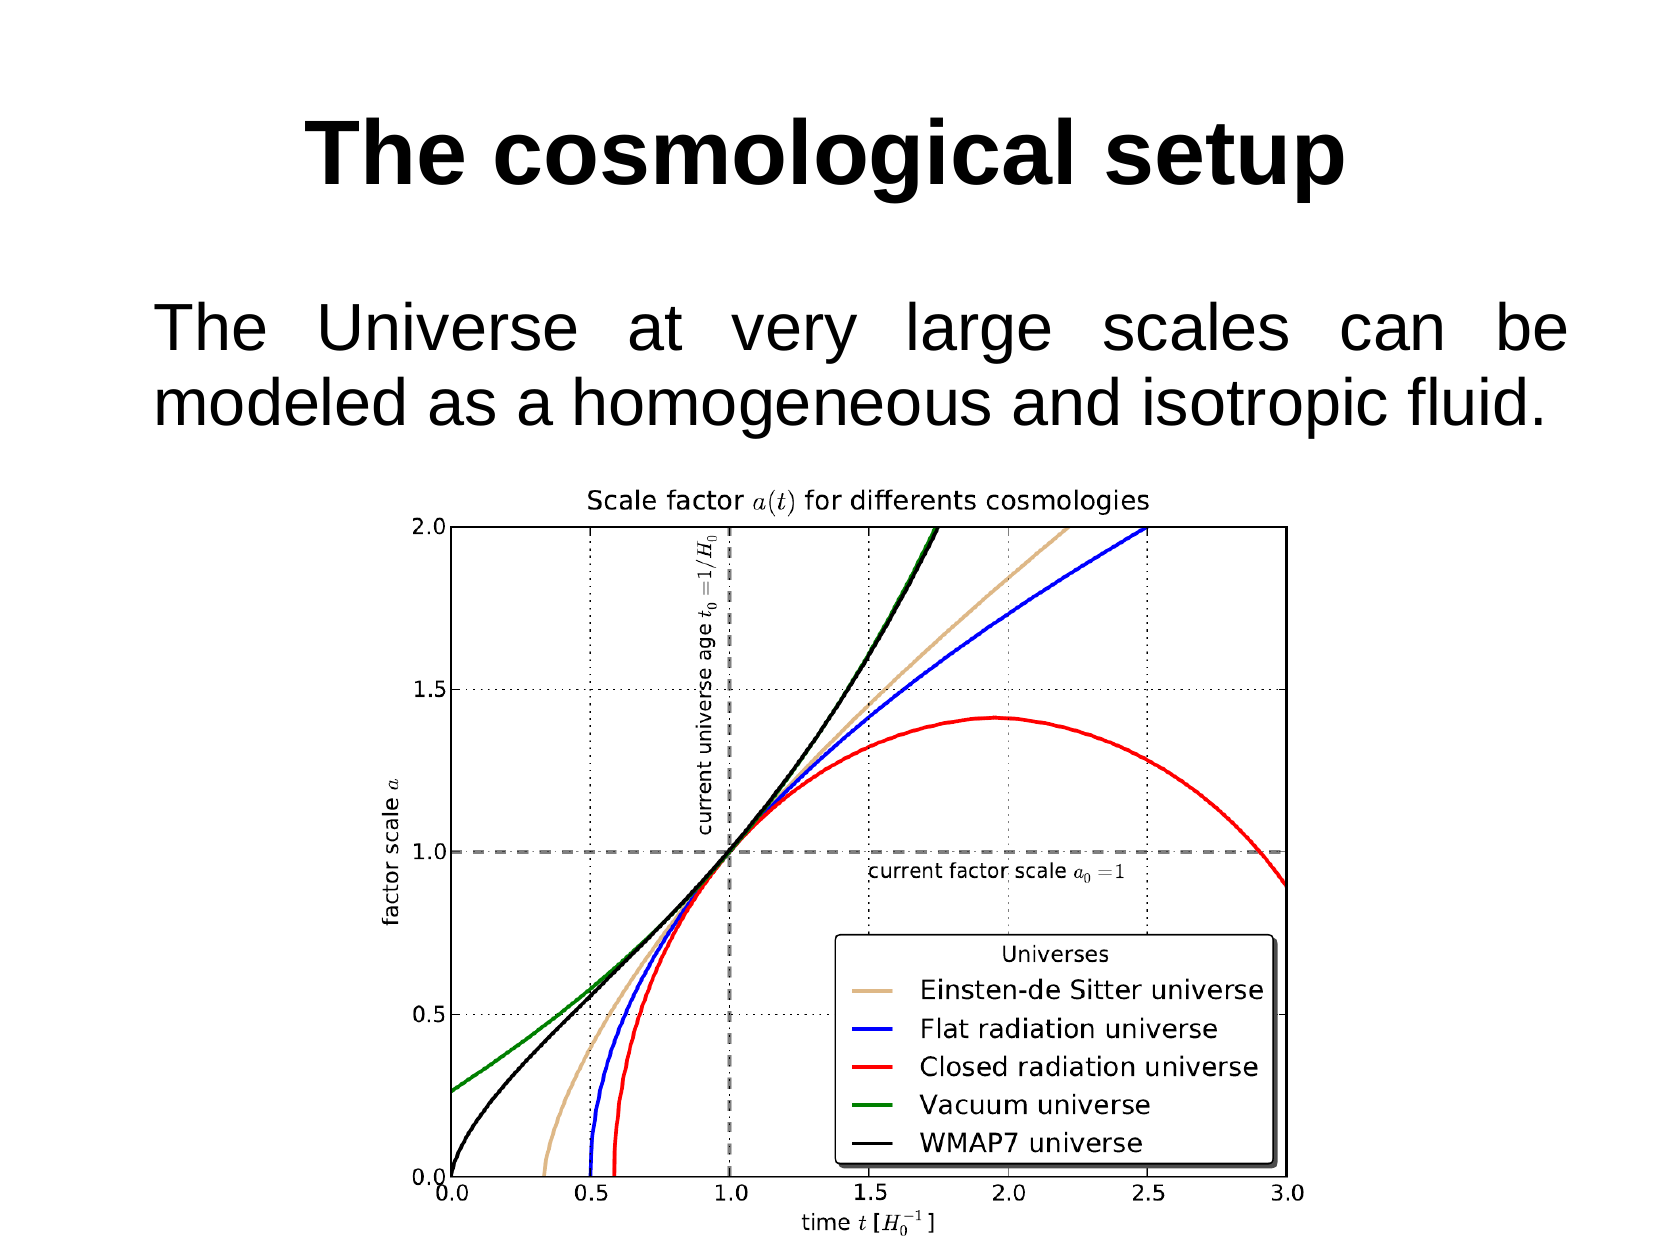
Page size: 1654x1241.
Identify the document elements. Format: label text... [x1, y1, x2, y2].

picture [371, 479, 1315, 1239]
list The Universe at very large scales can be modeled as a homogeneous and isotropic fluid. [82, 290, 1571, 1010]
title The cosmological setup [82, 49, 1571, 257]
